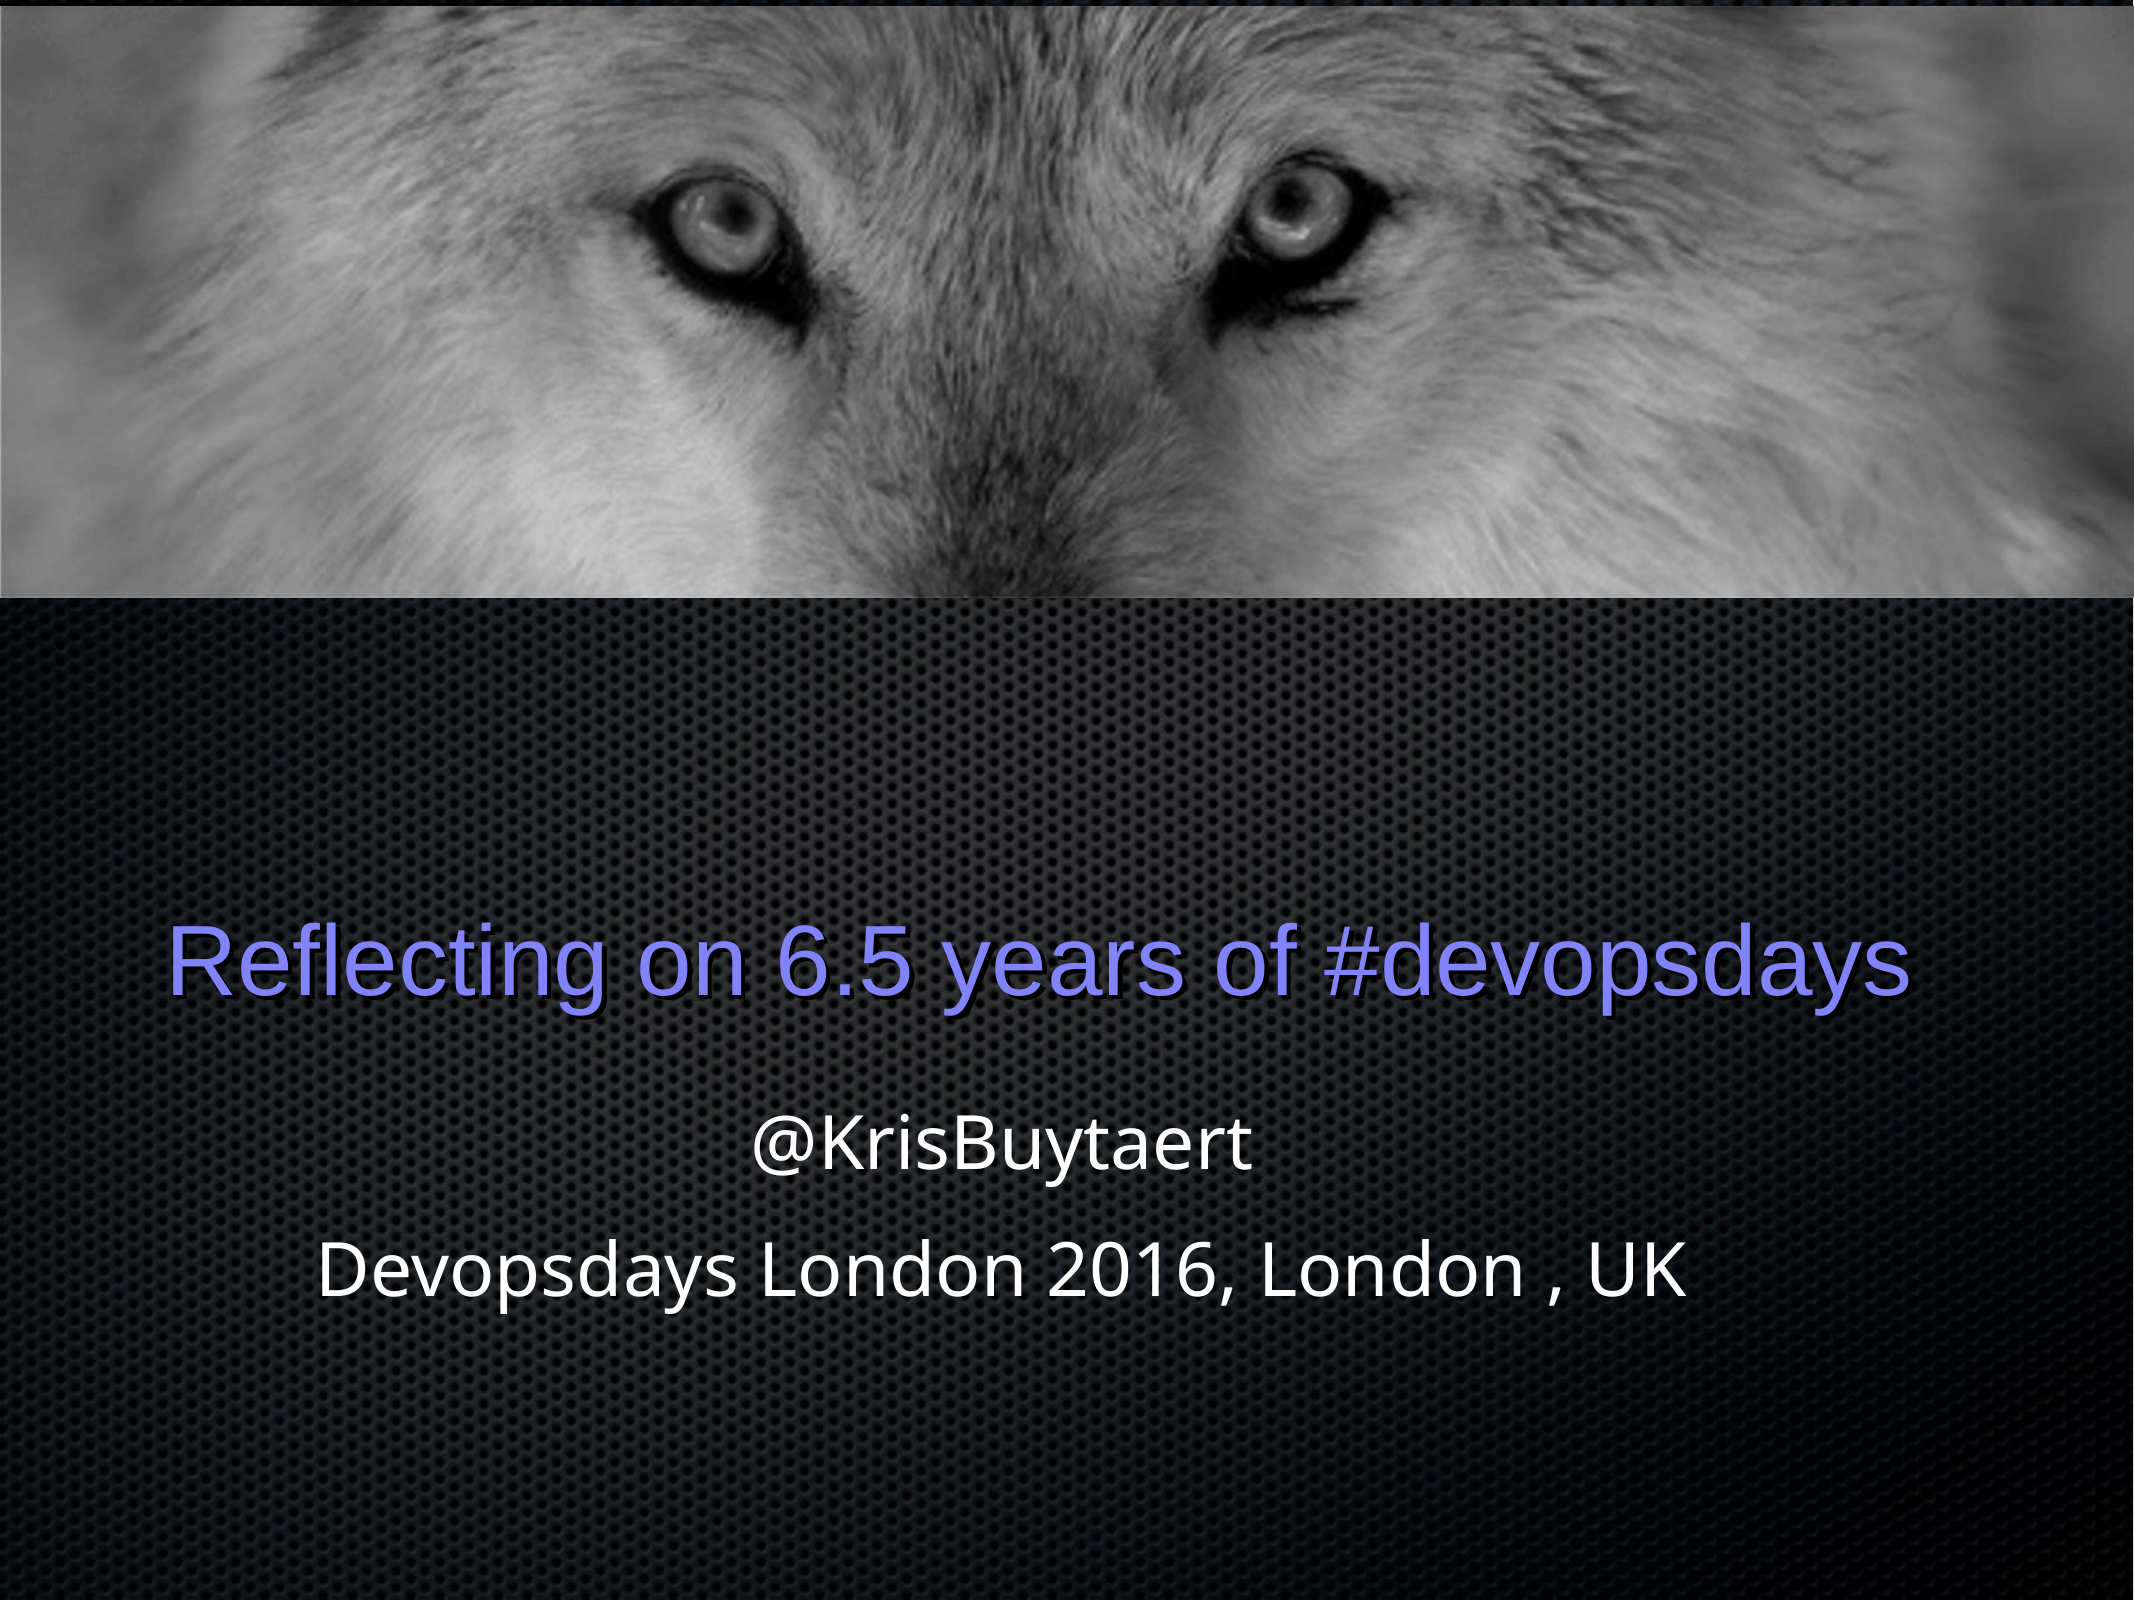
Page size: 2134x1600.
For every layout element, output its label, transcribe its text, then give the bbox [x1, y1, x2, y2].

list @KrisBuytaert Devopsdays London 2016, London , UK [74, 1081, 1930, 1594]
title Reflecting on 6.5 years of #devopsdays [112, 601, 1967, 1025]
picture [0, 0, 2134, 1600]
